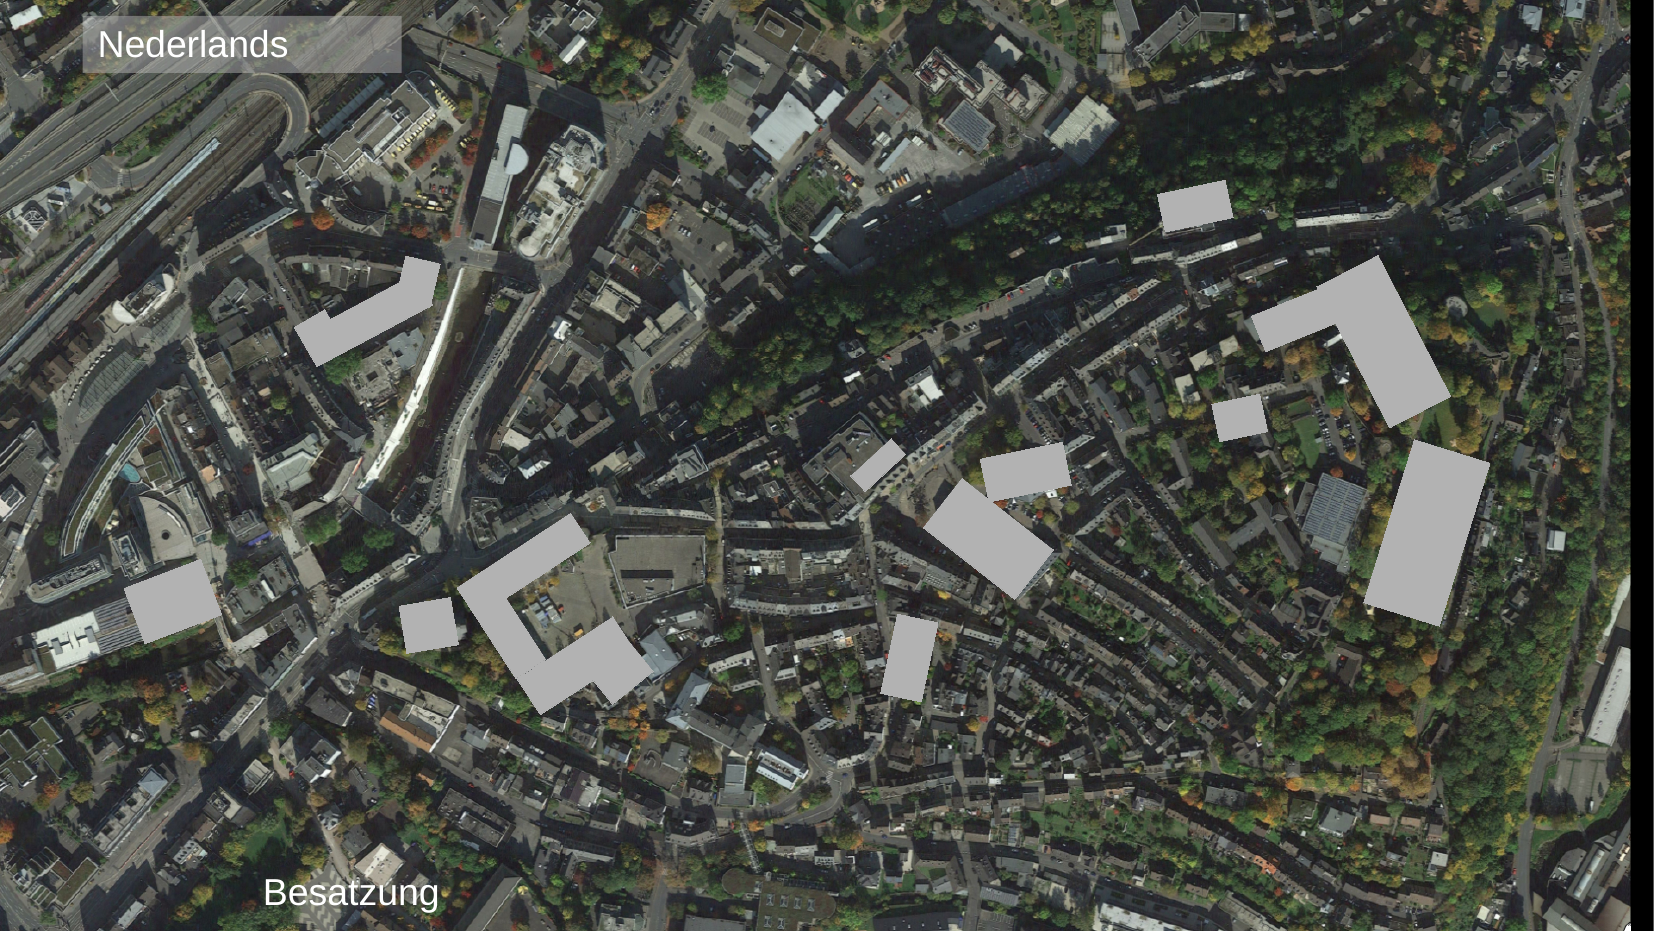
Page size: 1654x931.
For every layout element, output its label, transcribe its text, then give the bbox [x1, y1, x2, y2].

text_box [1211, 394, 1268, 442]
text_box [399, 597, 459, 654]
text_box [1251, 255, 1451, 428]
text_box [124, 559, 222, 644]
text_box [880, 614, 938, 702]
text_box [294, 256, 441, 367]
picture [0, 0, 1654, 931]
text_box [457, 513, 654, 715]
text_box Besatzung [248, 864, 455, 922]
text_box [1363, 439, 1490, 627]
text_box [923, 442, 1072, 600]
text_box Nederlands [82, 15, 402, 73]
text_box [1157, 180, 1234, 232]
text_box [850, 438, 906, 492]
